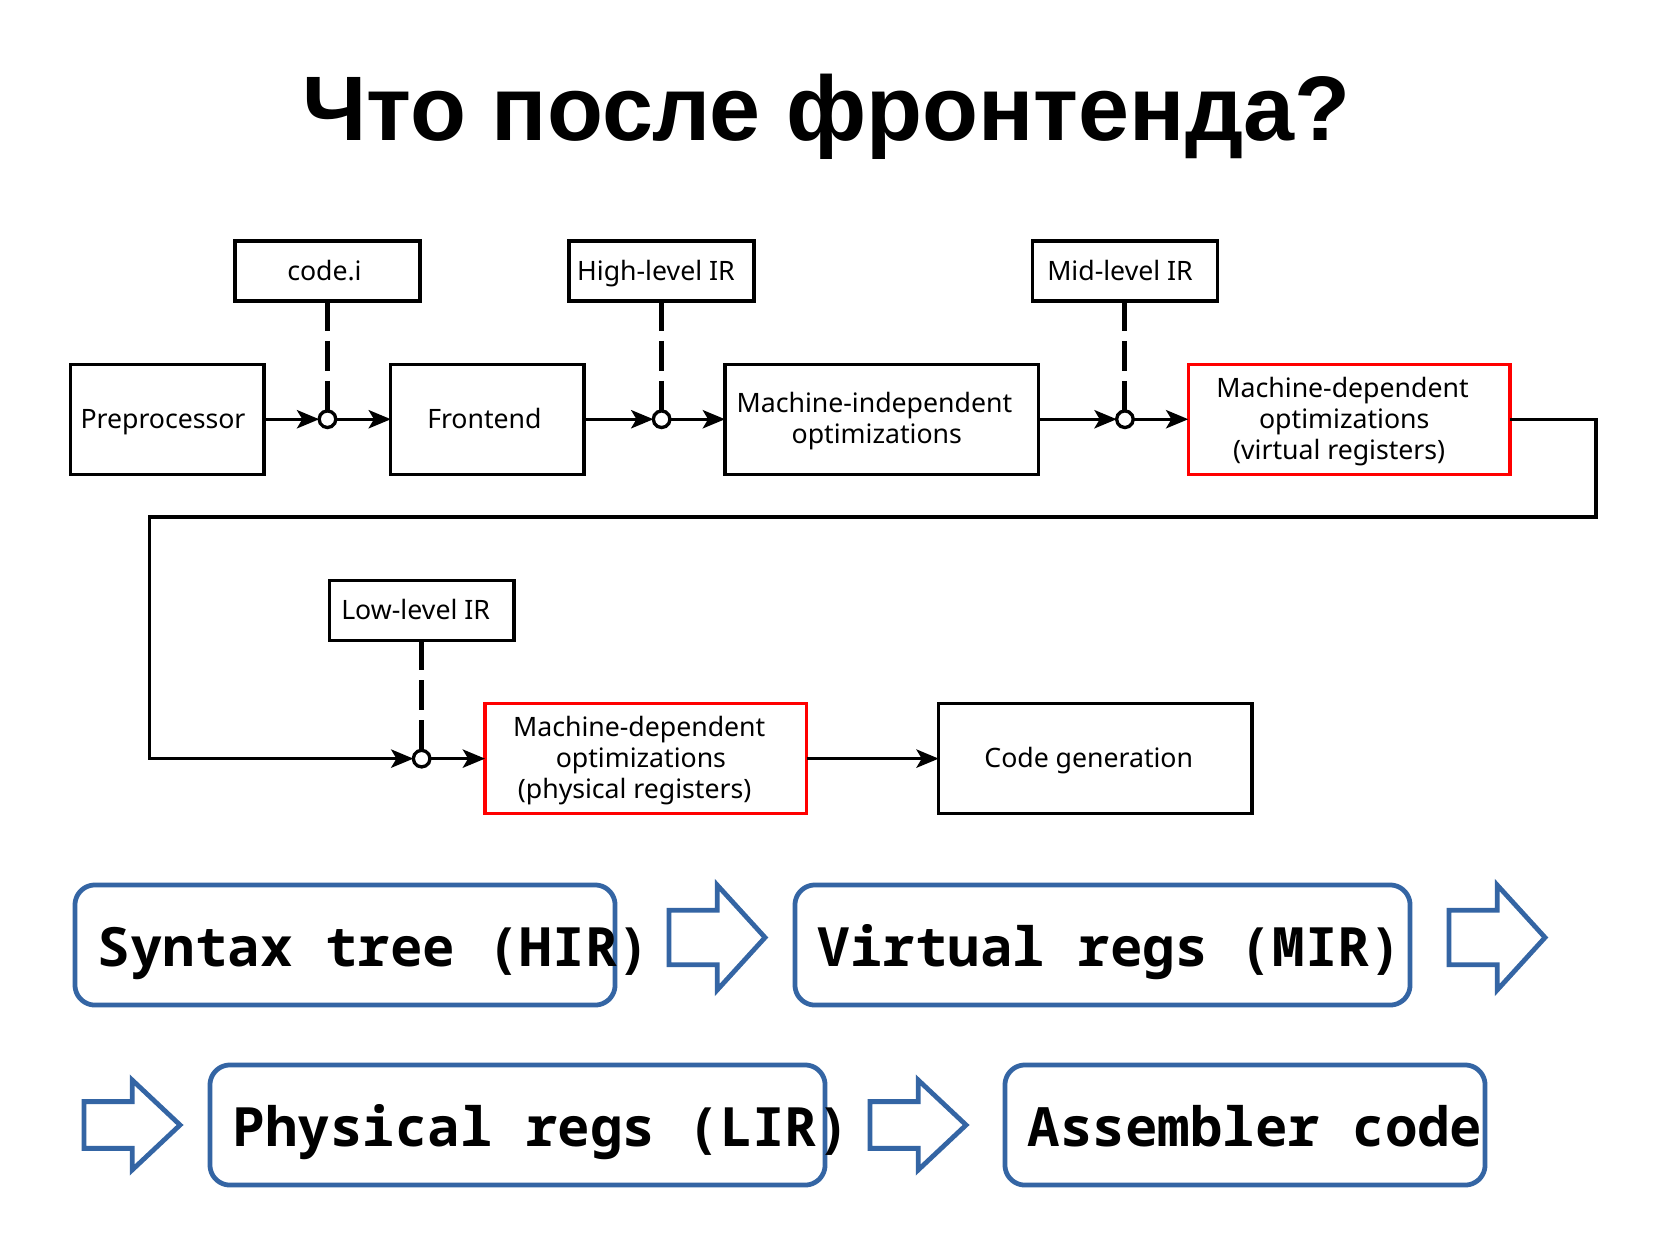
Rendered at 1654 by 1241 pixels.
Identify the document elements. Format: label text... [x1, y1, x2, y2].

title Что после фронтенда? [82, 0, 1571, 208]
text_box [83, 1080, 181, 1171]
picture [45, 215, 1624, 841]
text_box Assembler code [1005, 1065, 1486, 1186]
text_box [870, 1080, 967, 1171]
text_box [668, 885, 766, 991]
text_box Syntax tree (HIR) [75, 885, 616, 1006]
text_box [1448, 885, 1546, 991]
text_box Virtual regs (MIR) [795, 885, 1411, 1006]
text_box Physical regs (LIR) [210, 1065, 826, 1186]
